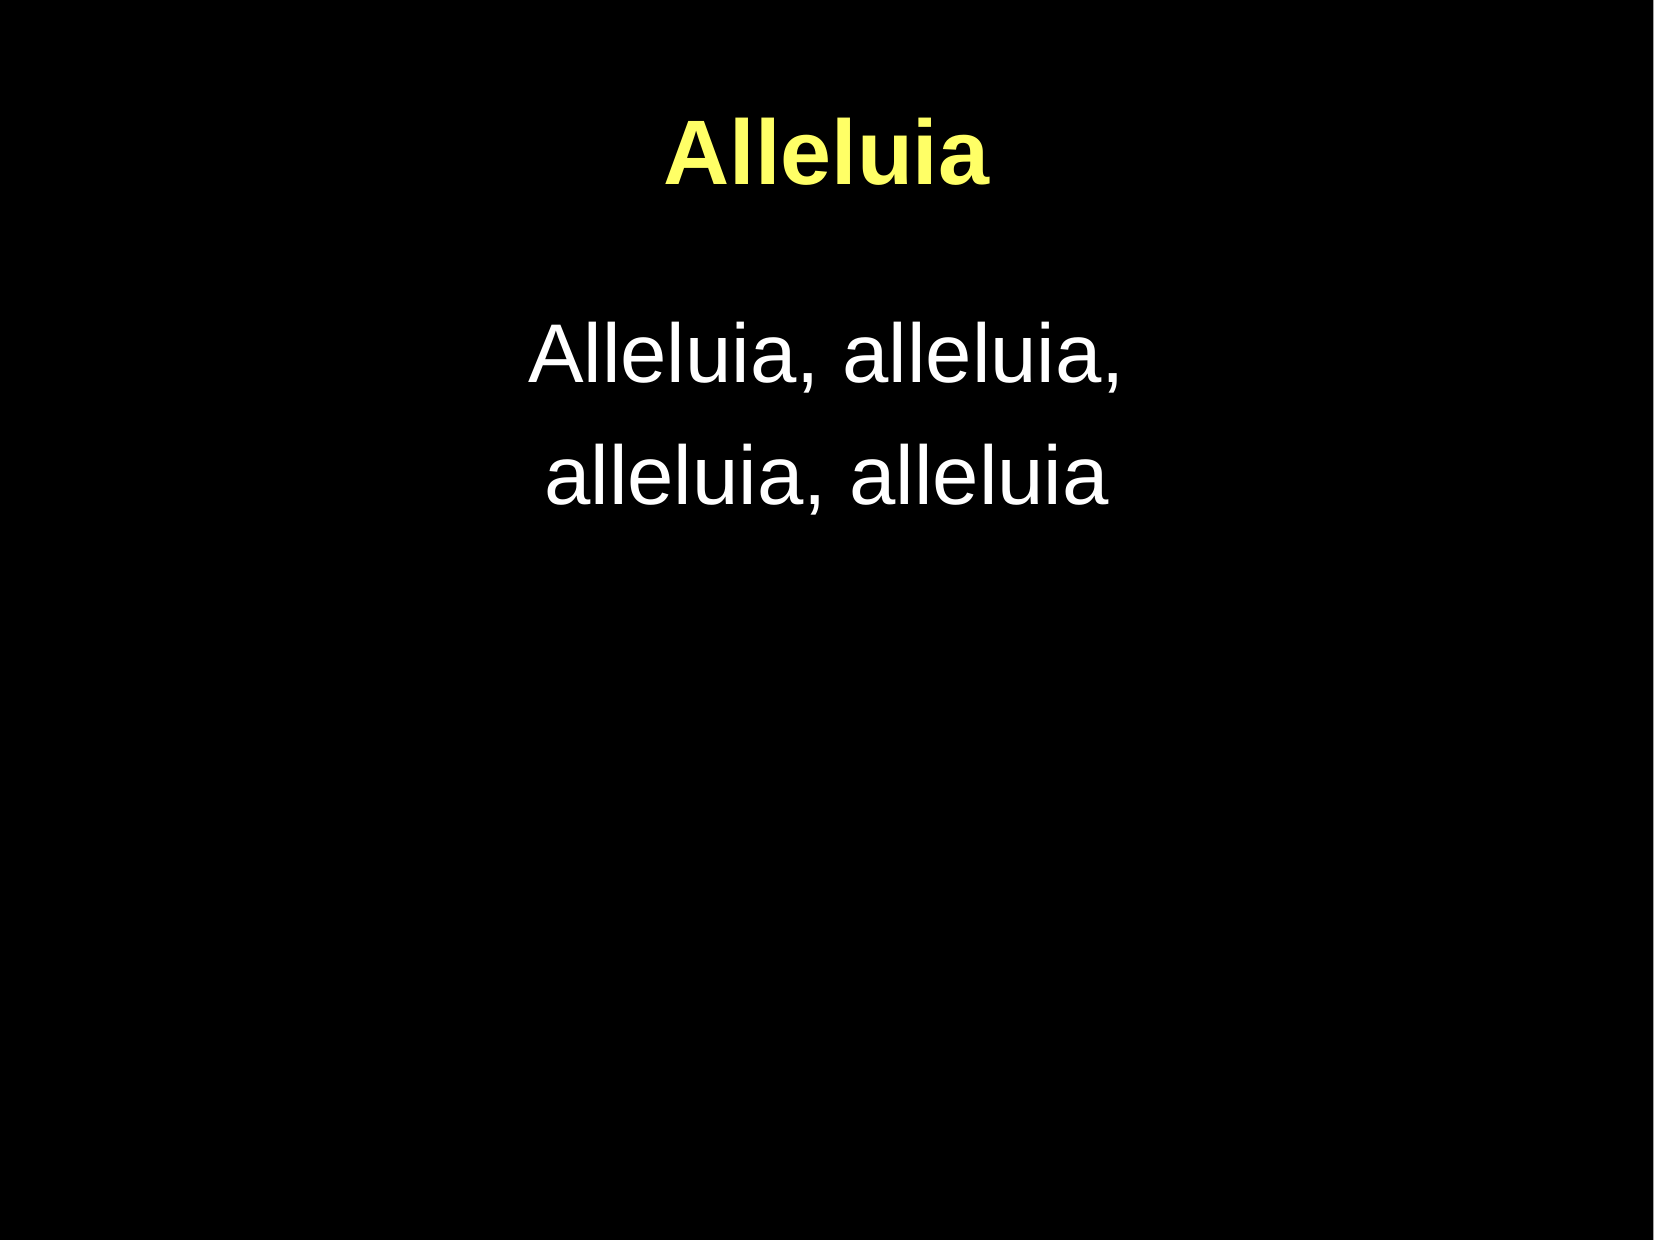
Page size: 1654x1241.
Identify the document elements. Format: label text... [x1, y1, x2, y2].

title Alleluia [82, 49, 1571, 257]
list Alleluia, alleluia, alleluia, alleluia [0, 307, 1654, 1241]
